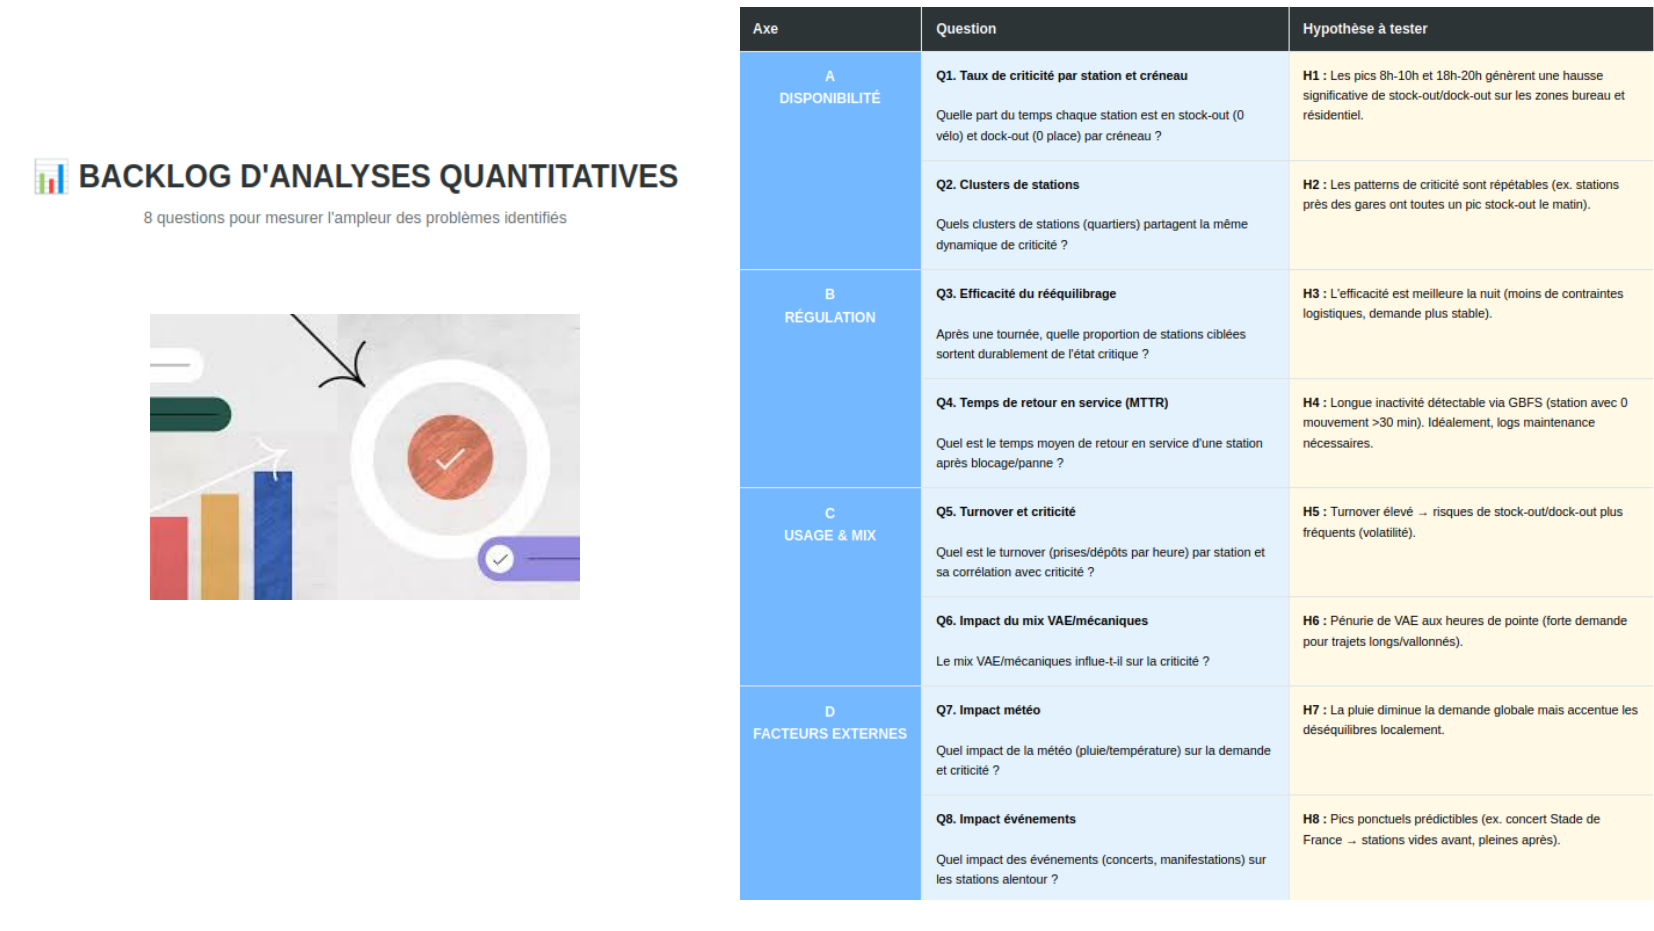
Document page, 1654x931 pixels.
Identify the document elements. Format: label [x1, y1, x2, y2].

picture [740, 7, 1654, 901]
picture [150, 314, 580, 601]
picture [0, 149, 713, 231]
